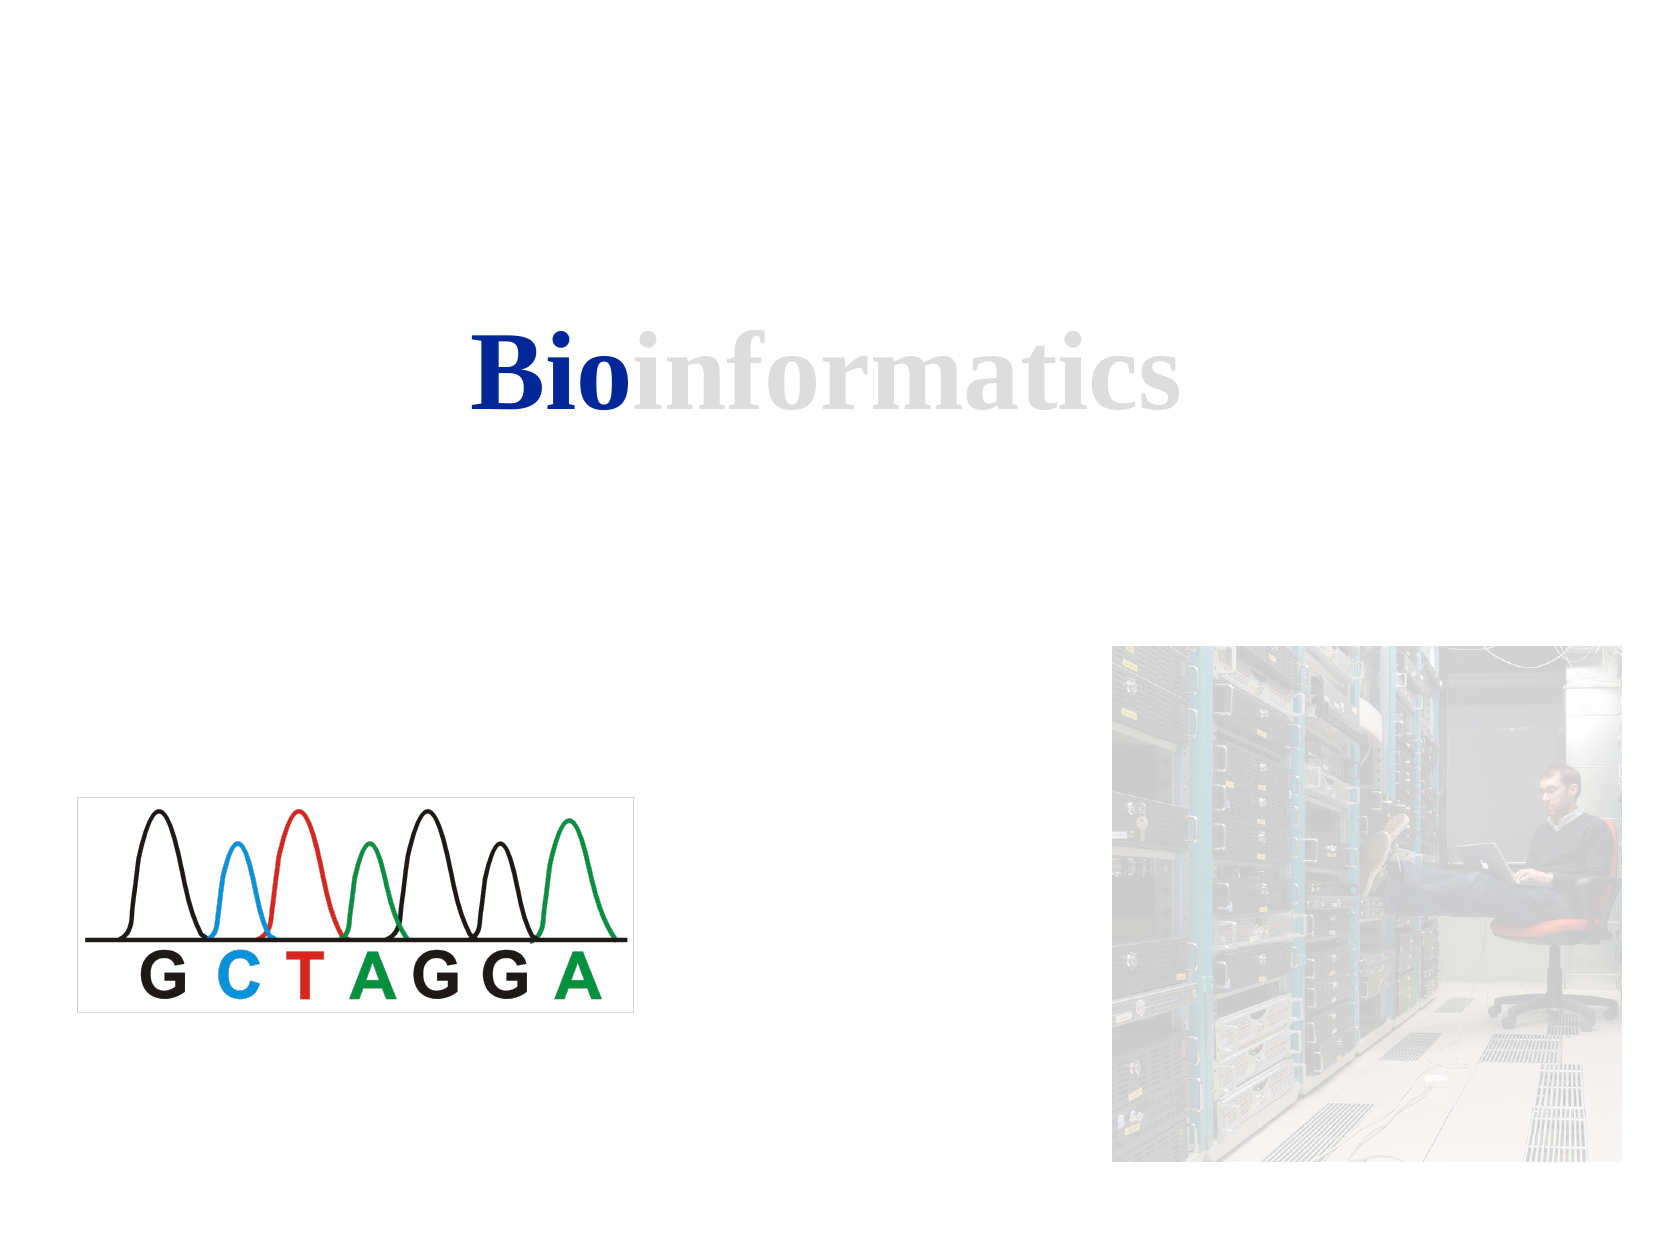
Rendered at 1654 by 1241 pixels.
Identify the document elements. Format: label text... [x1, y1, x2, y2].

picture [77, 797, 634, 1013]
picture [1112, 646, 1622, 1162]
title Bioinformatics [82, 184, 1571, 434]
